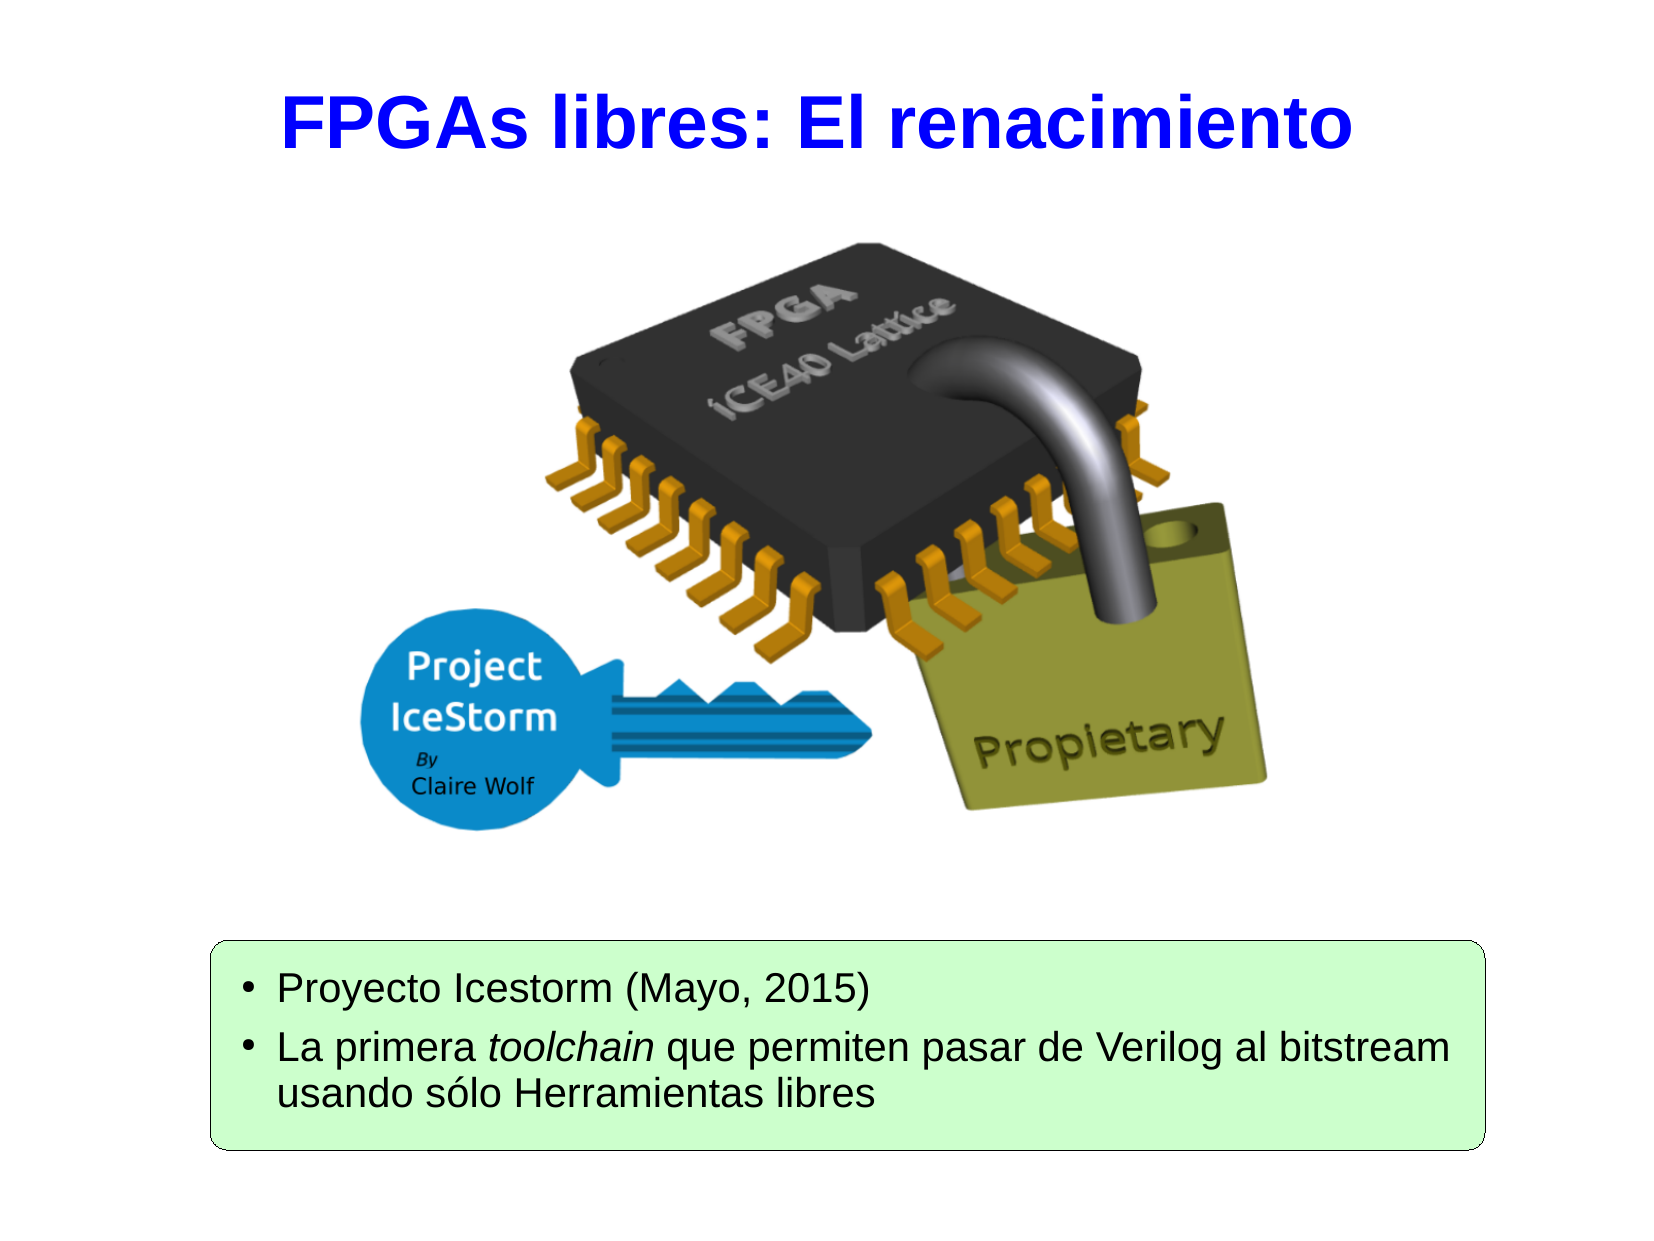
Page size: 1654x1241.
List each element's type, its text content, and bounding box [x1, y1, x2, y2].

text_box [210, 940, 1486, 1151]
text_box Proyecto Icestorm (Mayo, 2015) La primera toolchain que permiten pasar de Verilog al bitstream usando sólo Herramientas libres [226, 957, 1472, 1141]
picture [302, 191, 1336, 916]
text_box FPGAs libres: El renacimiento [90, 73, 1546, 211]
